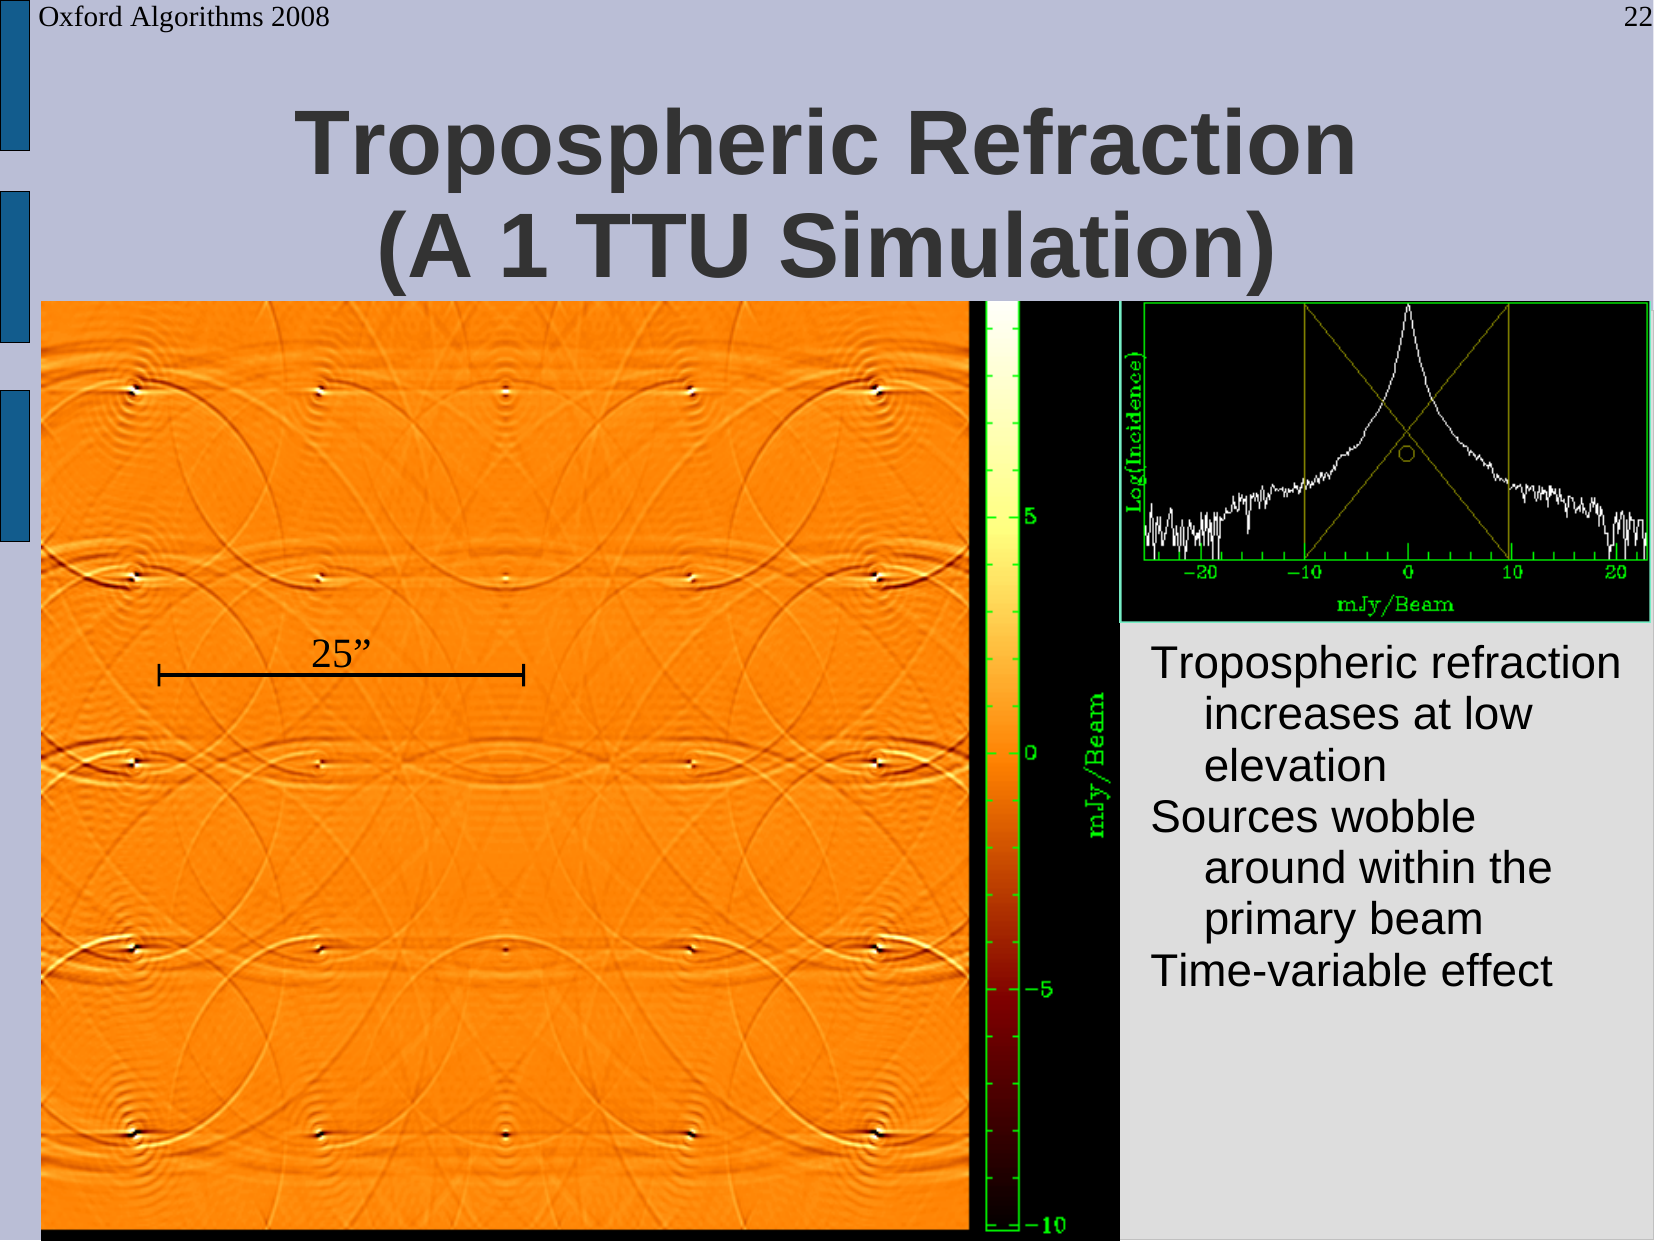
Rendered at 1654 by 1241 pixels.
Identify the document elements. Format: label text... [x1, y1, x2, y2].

title Tropospheric Refraction (A 1 TTU Simulation) [121, 87, 1534, 301]
list Tropospheric refraction increases at low elevation Sources wobble around within the primary beam Time-variable effect [1132, 636, 1624, 1201]
picture [41, 301, 1651, 1241]
